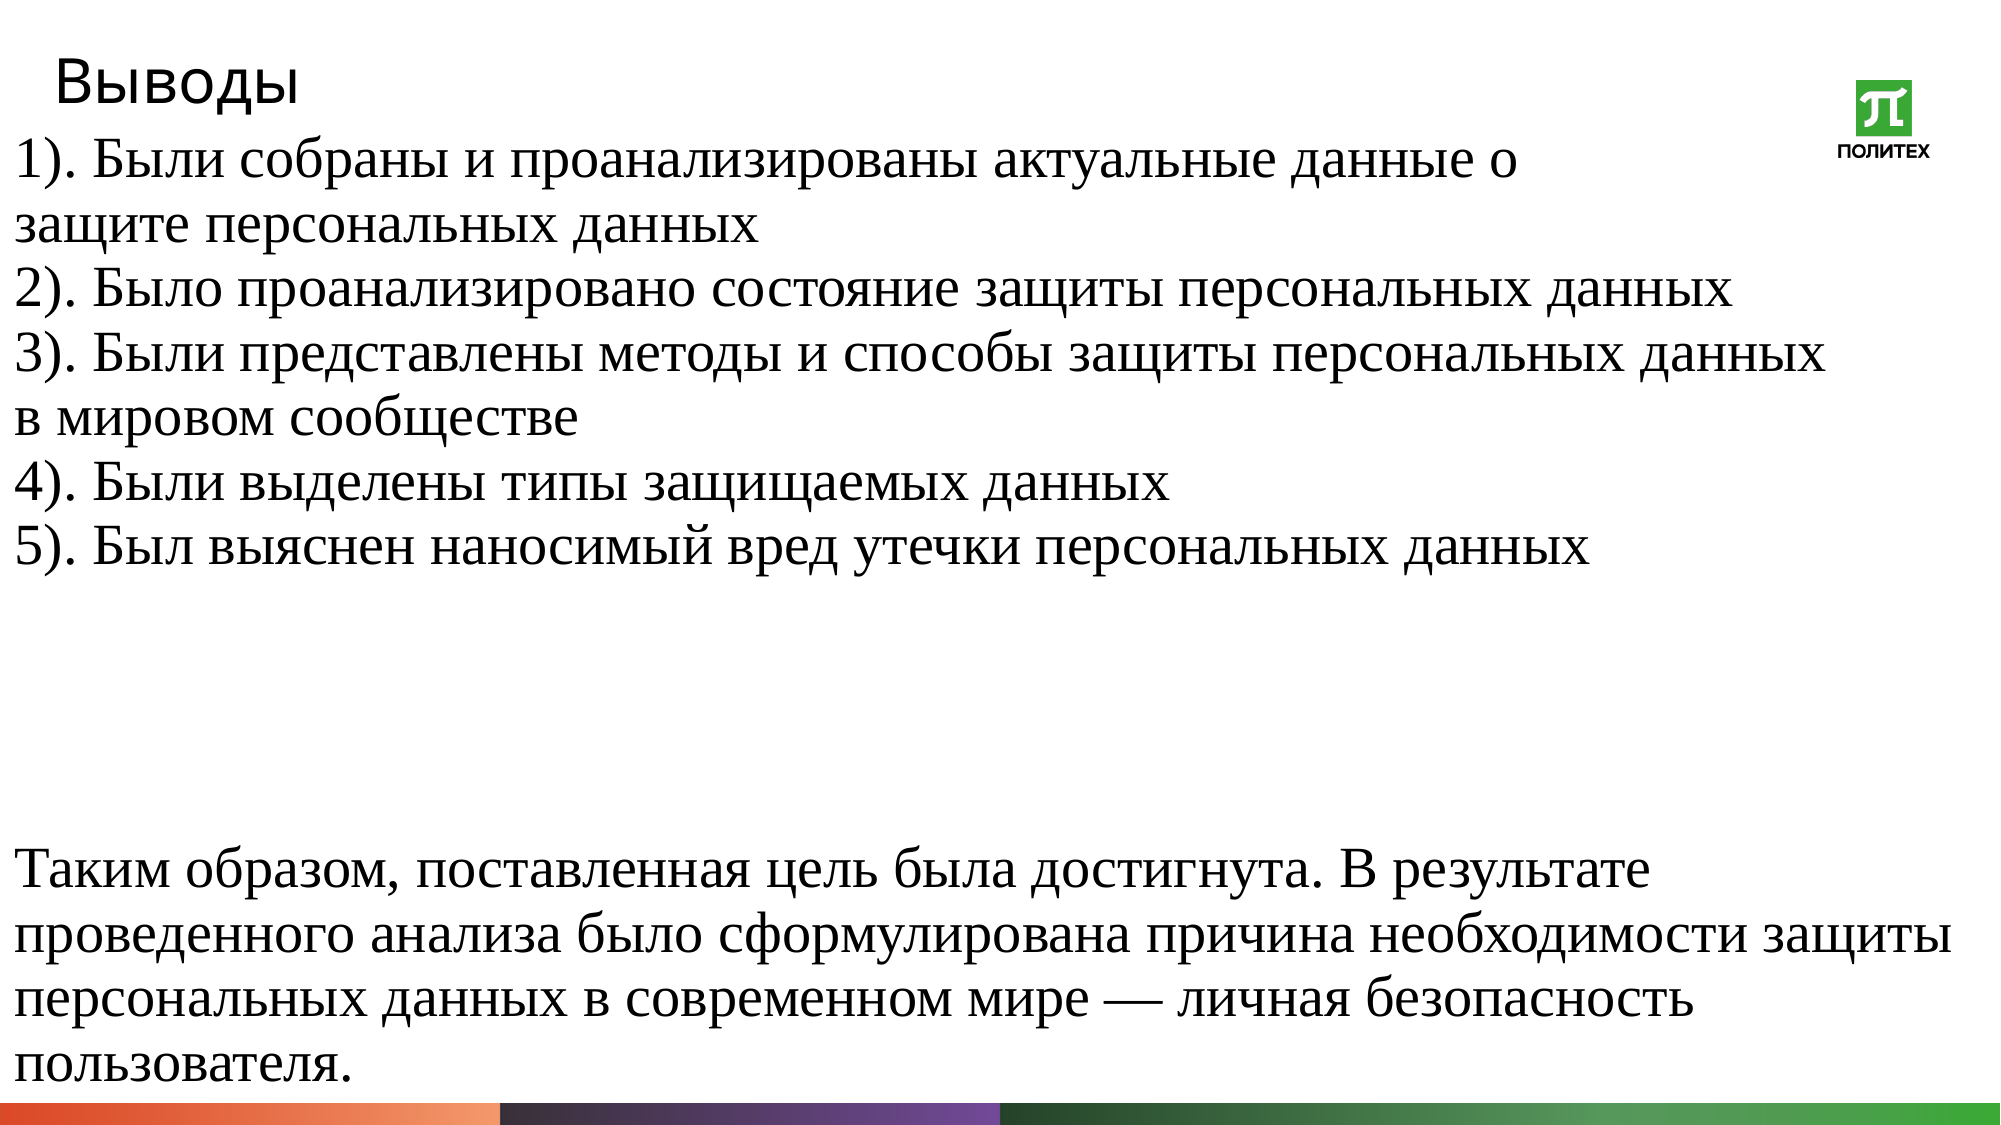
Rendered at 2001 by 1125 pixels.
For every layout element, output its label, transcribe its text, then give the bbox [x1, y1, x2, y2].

picture [0, 1103, 2000, 1125]
picture [1838, 80, 1930, 118]
text_box 1). Были собраны и проанализированы актуальные данные о защите персональных данных 2). Было проанализировано состояние защиты персональных данных 3). Были представлены методы и способы защиты персональных данных в мировом сообществе 4). Были выделены типы защищаемых данных 5). Был выяснен наносимый вред утечки персональных данных Таким образом, поставленная цель была достигнута. В результате проведенного анализа было сформулирована причина необходимости защиты персональных данных в современном мире — личная безопасность пользователя. [0, 118, 2000, 1102]
text_box Выводы [38, 29, 384, 221]
